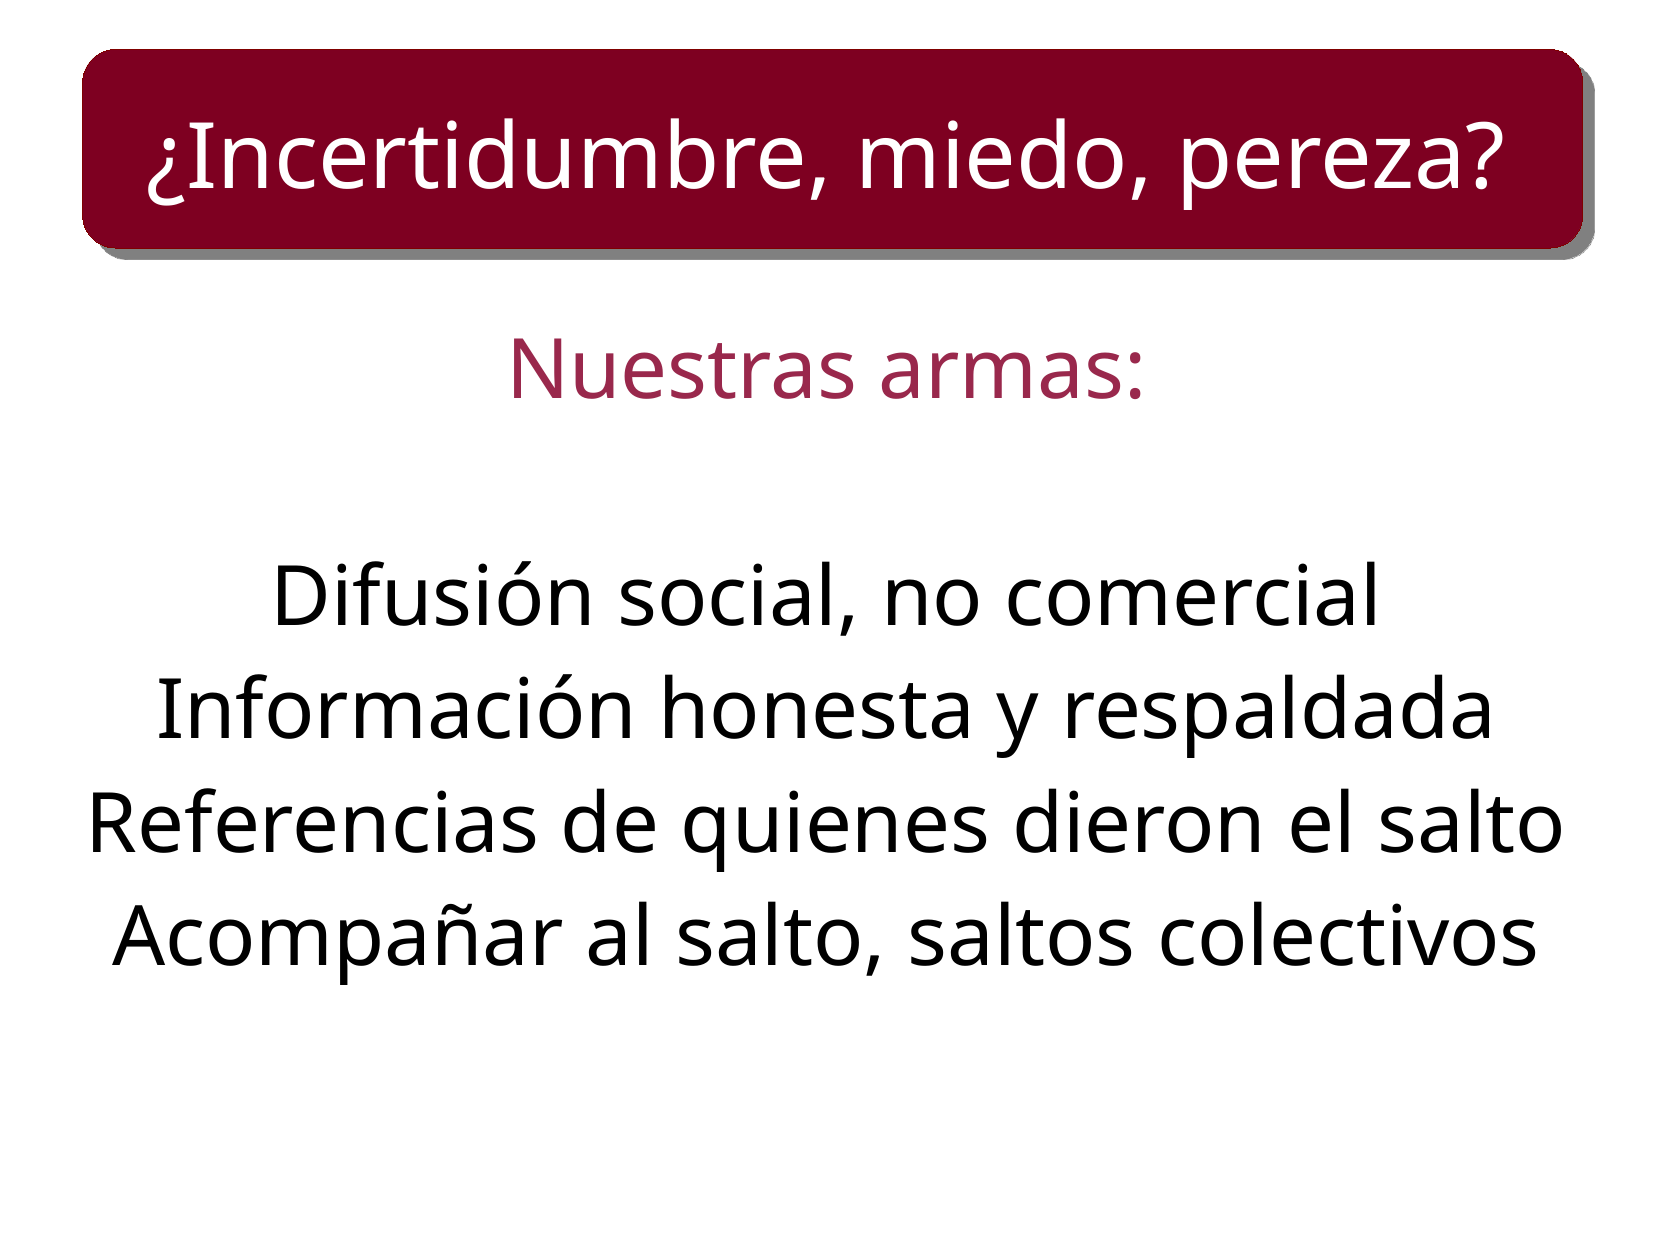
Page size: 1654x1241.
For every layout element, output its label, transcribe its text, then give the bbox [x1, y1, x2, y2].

title ¿Incertidumbre, miedo, pereza? [82, 49, 1571, 257]
subtitle Nuestras armas: Difusión social, no comercial Información honesta y respaldada Referencias de quienes dieron el salto Acompañar al salto, saltos colectivos [82, 290, 1571, 1010]
